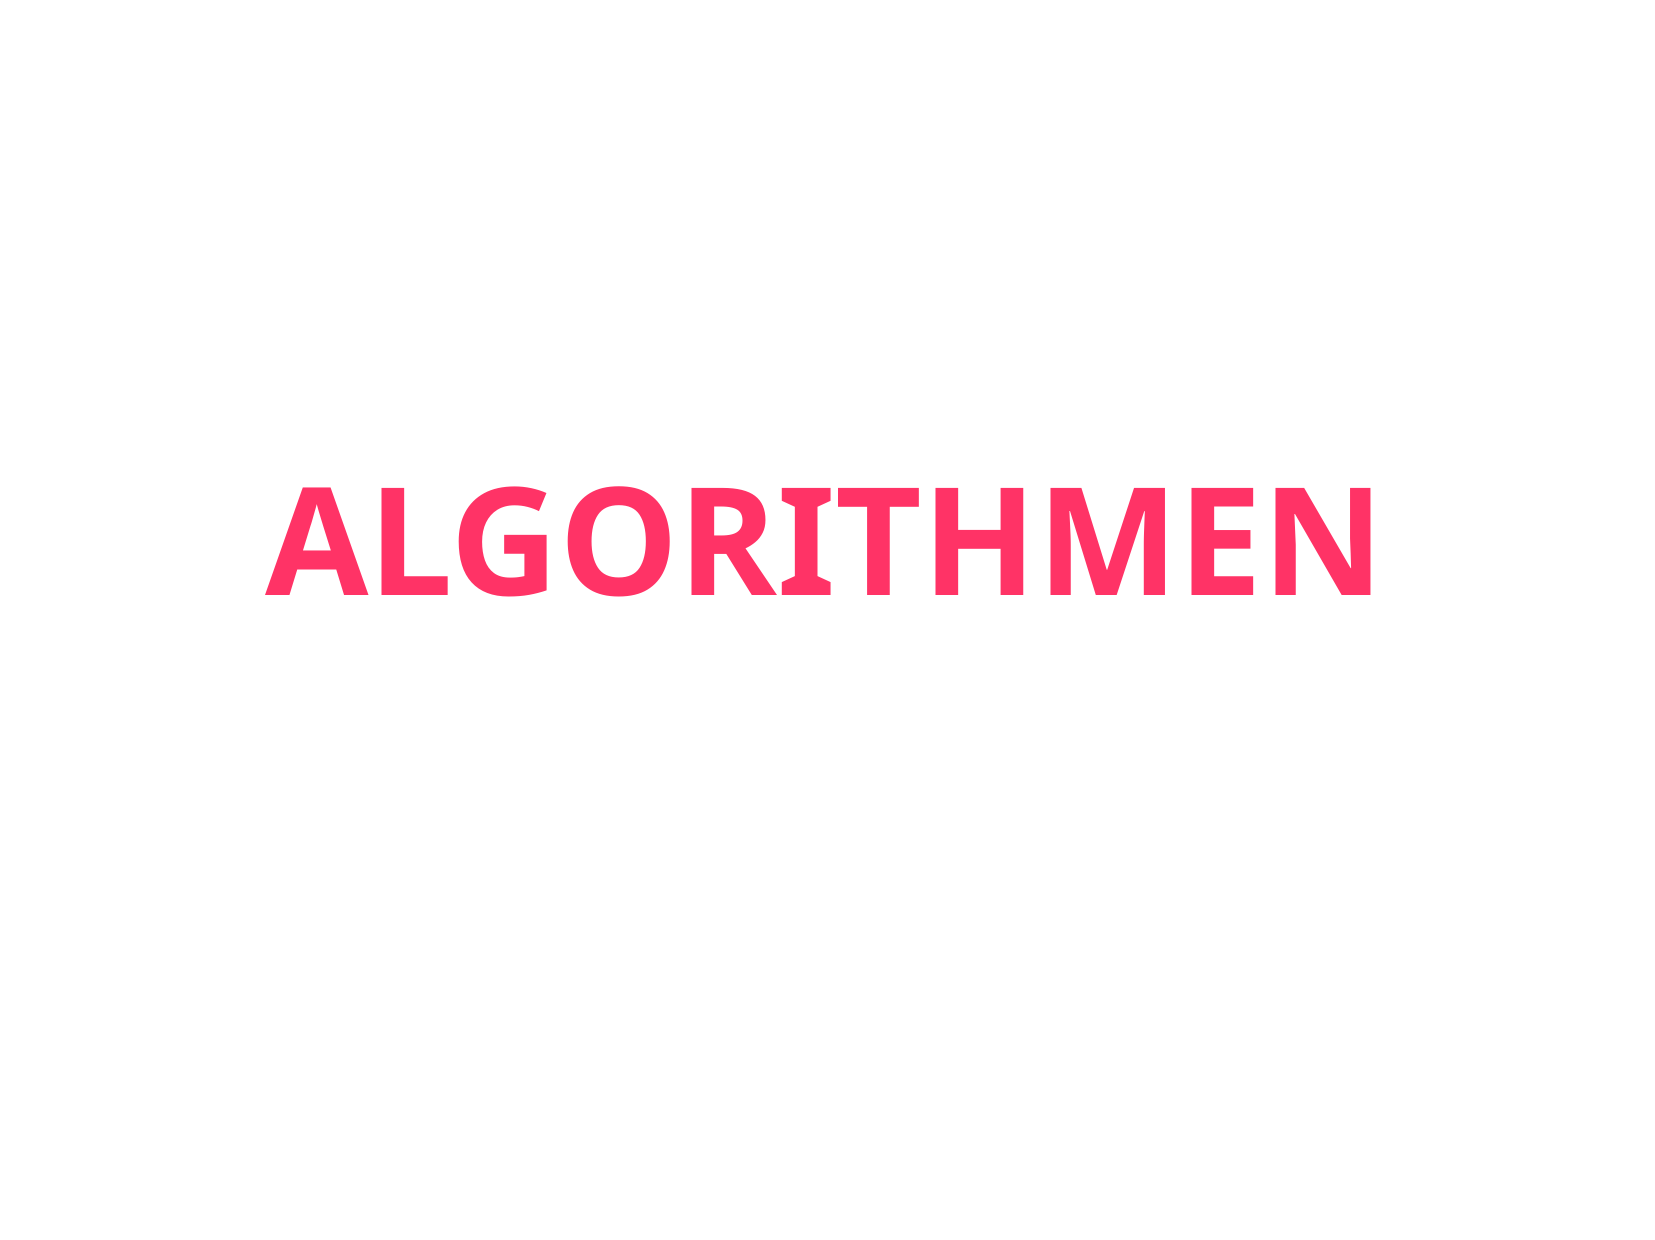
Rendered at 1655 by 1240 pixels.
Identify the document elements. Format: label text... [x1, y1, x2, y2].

text_box ALGORITHMEN [150, 427, 1501, 780]
